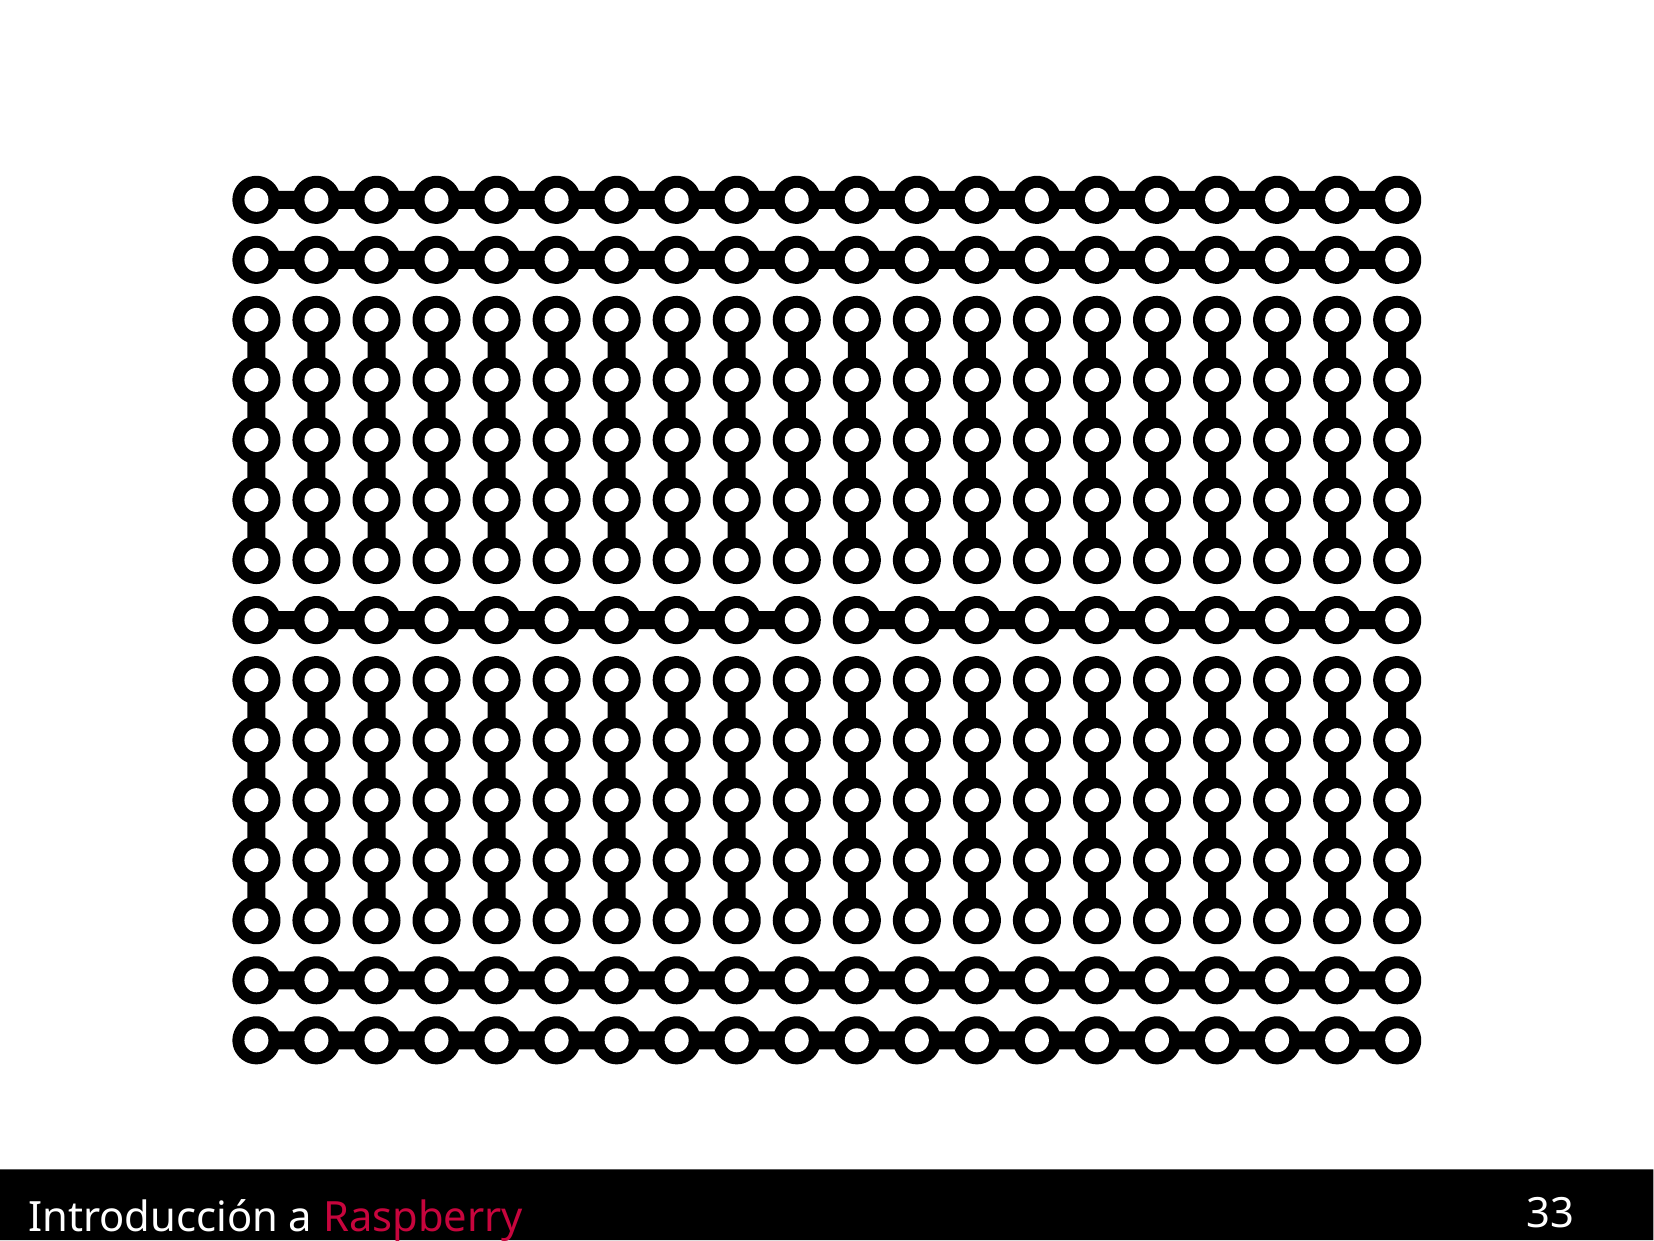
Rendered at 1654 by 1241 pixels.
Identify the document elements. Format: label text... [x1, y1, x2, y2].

text_box Introducción a Raspberry Pi [13, 1179, 556, 1241]
picture [194, 138, 1459, 1102]
text_box <number> [1521, 1175, 1654, 1241]
text_box [0, 0, 1654, 1241]
